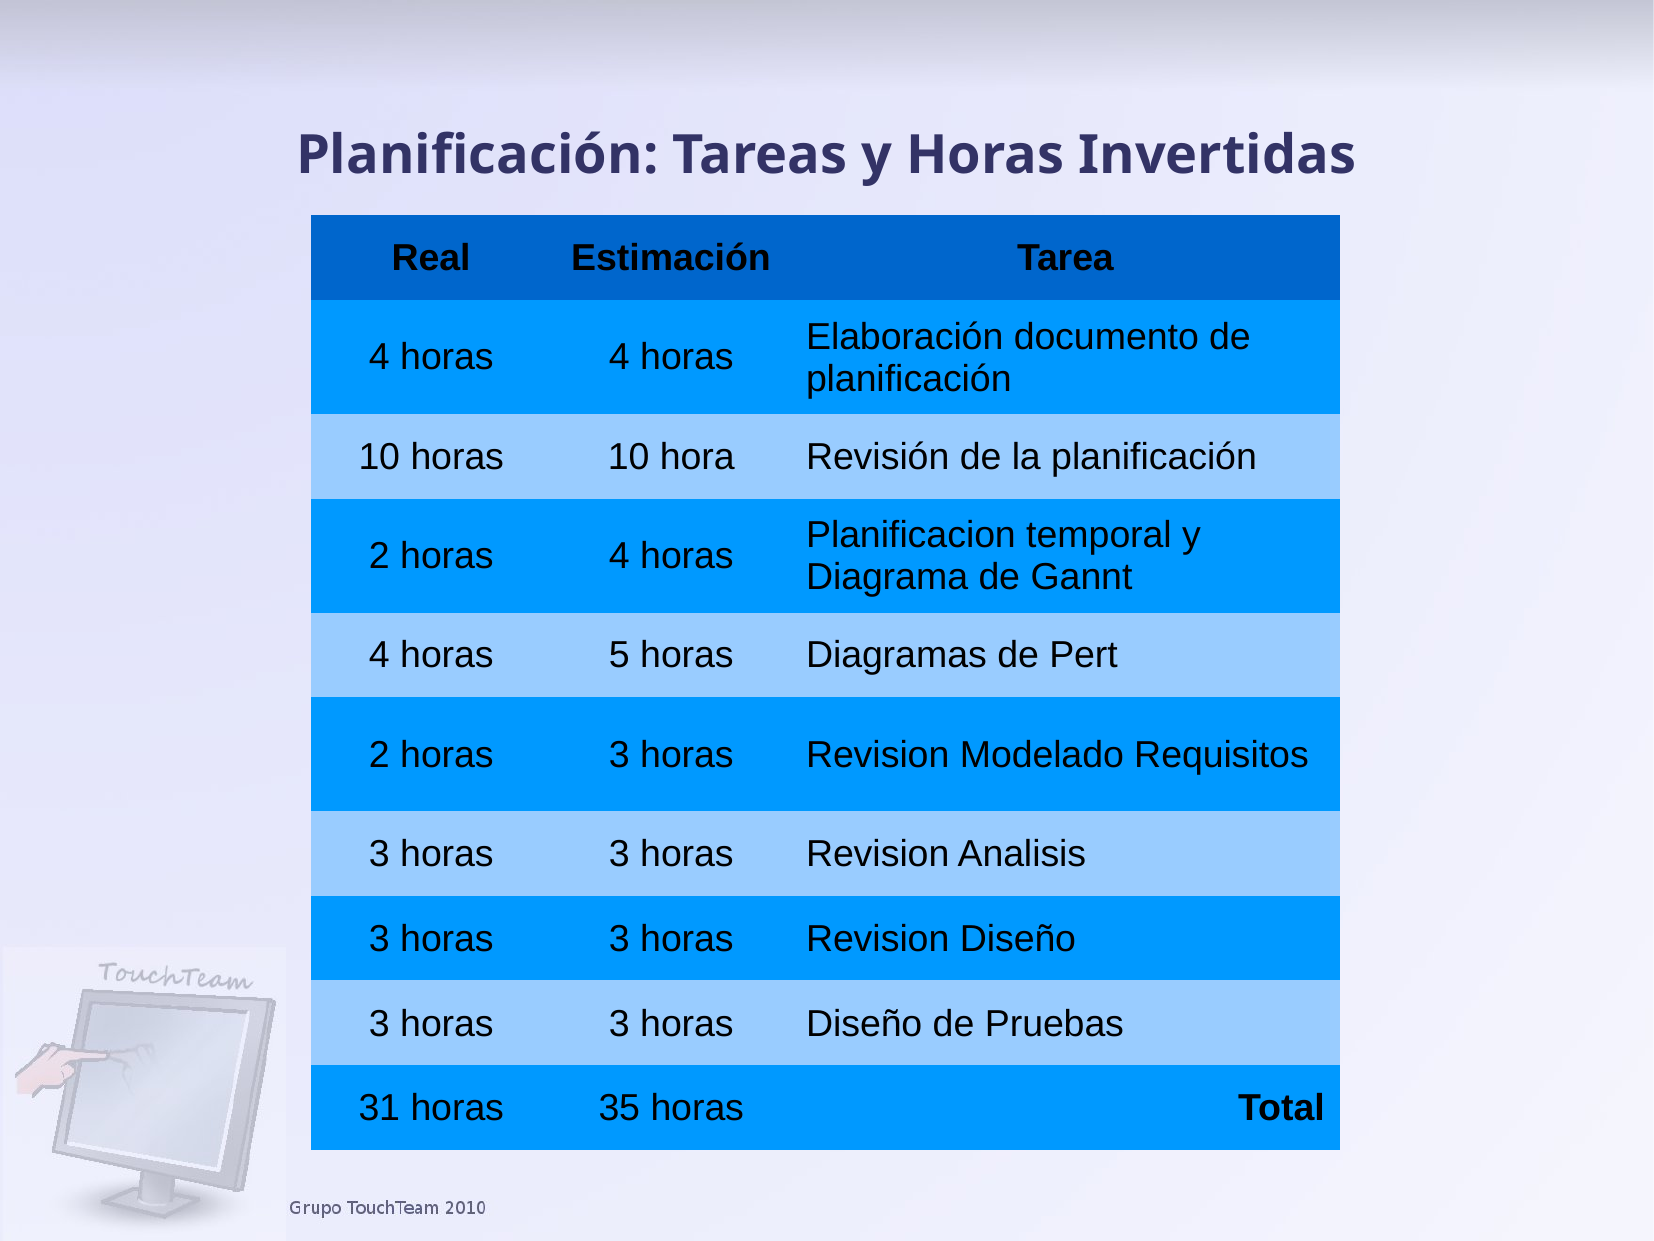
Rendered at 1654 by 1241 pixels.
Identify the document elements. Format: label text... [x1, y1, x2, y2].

table_cell 3 horas [551, 980, 791, 1065]
table_cell Diseño de Pruebas [791, 980, 1340, 1065]
table_cell 4 horas [551, 499, 791, 613]
table_cell 31 horas [311, 1065, 551, 1150]
table_cell 3 horas [551, 811, 791, 896]
table_cell Revision Analisis [791, 811, 1340, 896]
table_header Tarea [791, 215, 1340, 300]
table_cell 3 horas [311, 896, 551, 980]
table_cell 2 horas [311, 499, 551, 613]
table_cell Revisión de la planificación [791, 414, 1340, 499]
table_header Real [311, 215, 551, 300]
table_header Estimación [551, 215, 791, 300]
table_cell 35 horas [551, 1065, 791, 1150]
table_cell 3 horas [551, 697, 791, 811]
table_cell Revision Diseño [791, 896, 1340, 980]
table_cell Planificacion temporal y Diagrama de Gannt [791, 499, 1340, 613]
table_cell 3 horas [551, 896, 791, 980]
table_cell 4 horas [551, 300, 791, 414]
table_cell Total [791, 1065, 1340, 1150]
table_cell 3 horas [311, 811, 551, 896]
table_cell Elaboración documento de planificación [791, 300, 1340, 414]
table_cell 3 horas [311, 980, 551, 1065]
table_cell 2 horas [311, 697, 551, 811]
table_cell 10 horas [311, 414, 551, 499]
table_cell 4 horas [311, 300, 551, 414]
table_cell 5 horas [551, 613, 791, 697]
table_cell 10 hora [551, 414, 791, 499]
title Planificación: Tareas y Horas Invertidas [82, 49, 1571, 257]
table_cell Revision Modelado Requisitos [791, 697, 1340, 811]
table_cell 4 horas [311, 613, 551, 697]
table_cell Diagramas de Pert [791, 613, 1340, 697]
picture [0, 0, 1654, 1241]
